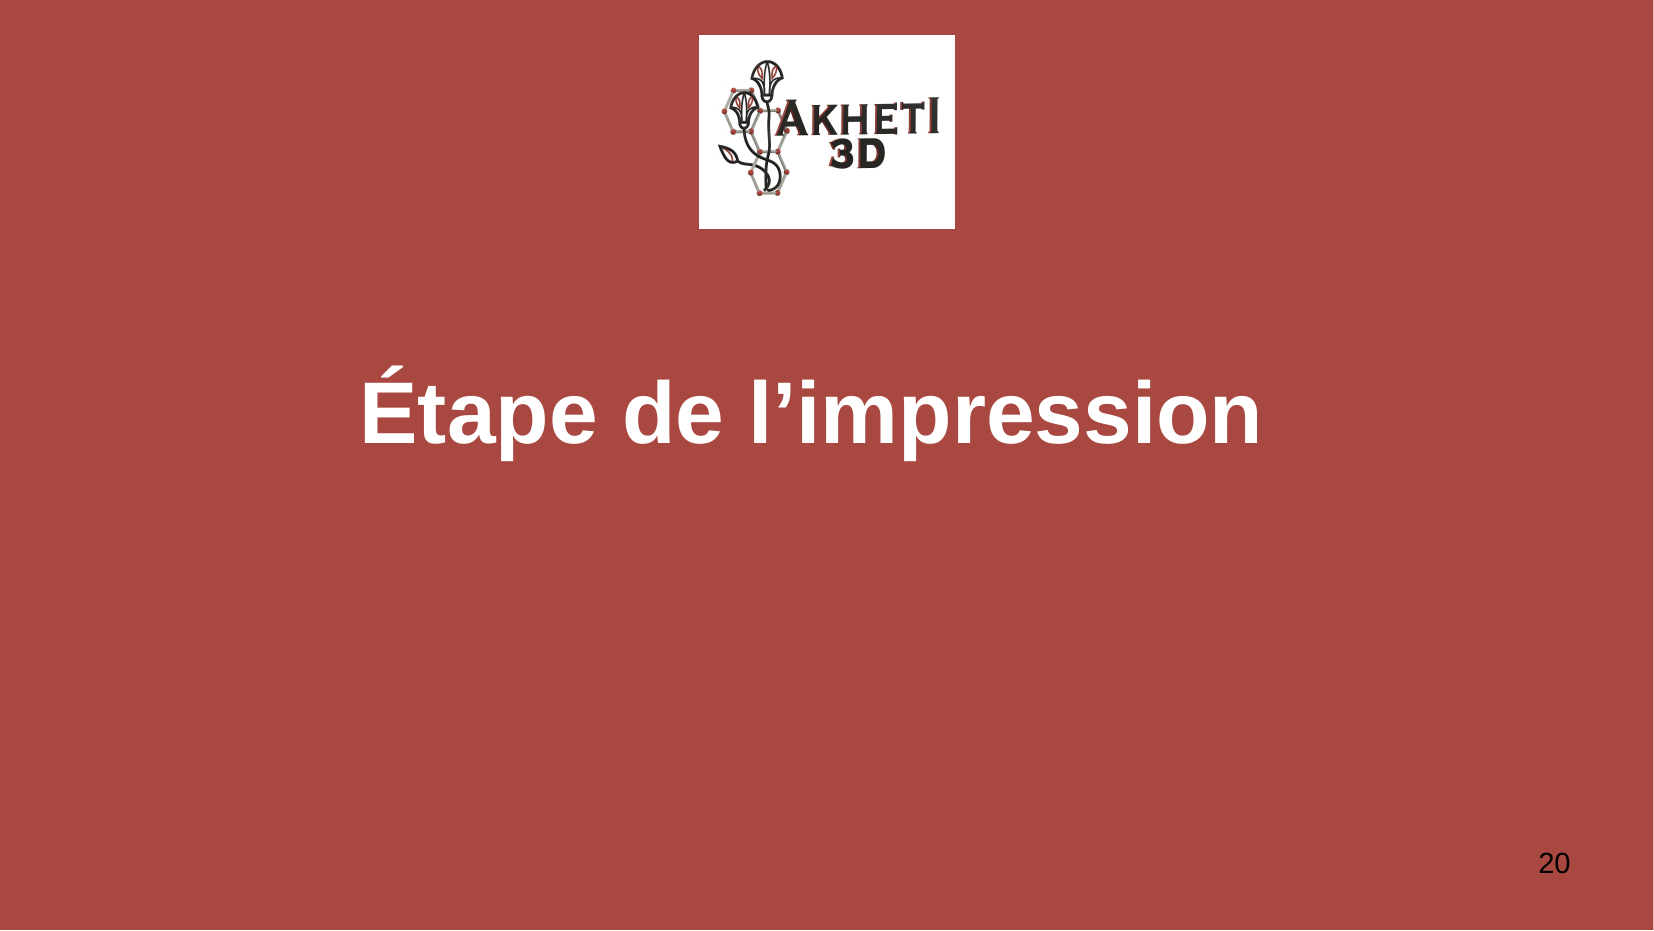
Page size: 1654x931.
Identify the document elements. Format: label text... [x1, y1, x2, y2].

text_box Étape de l’impression [177, 364, 1447, 463]
picture [699, 35, 955, 229]
